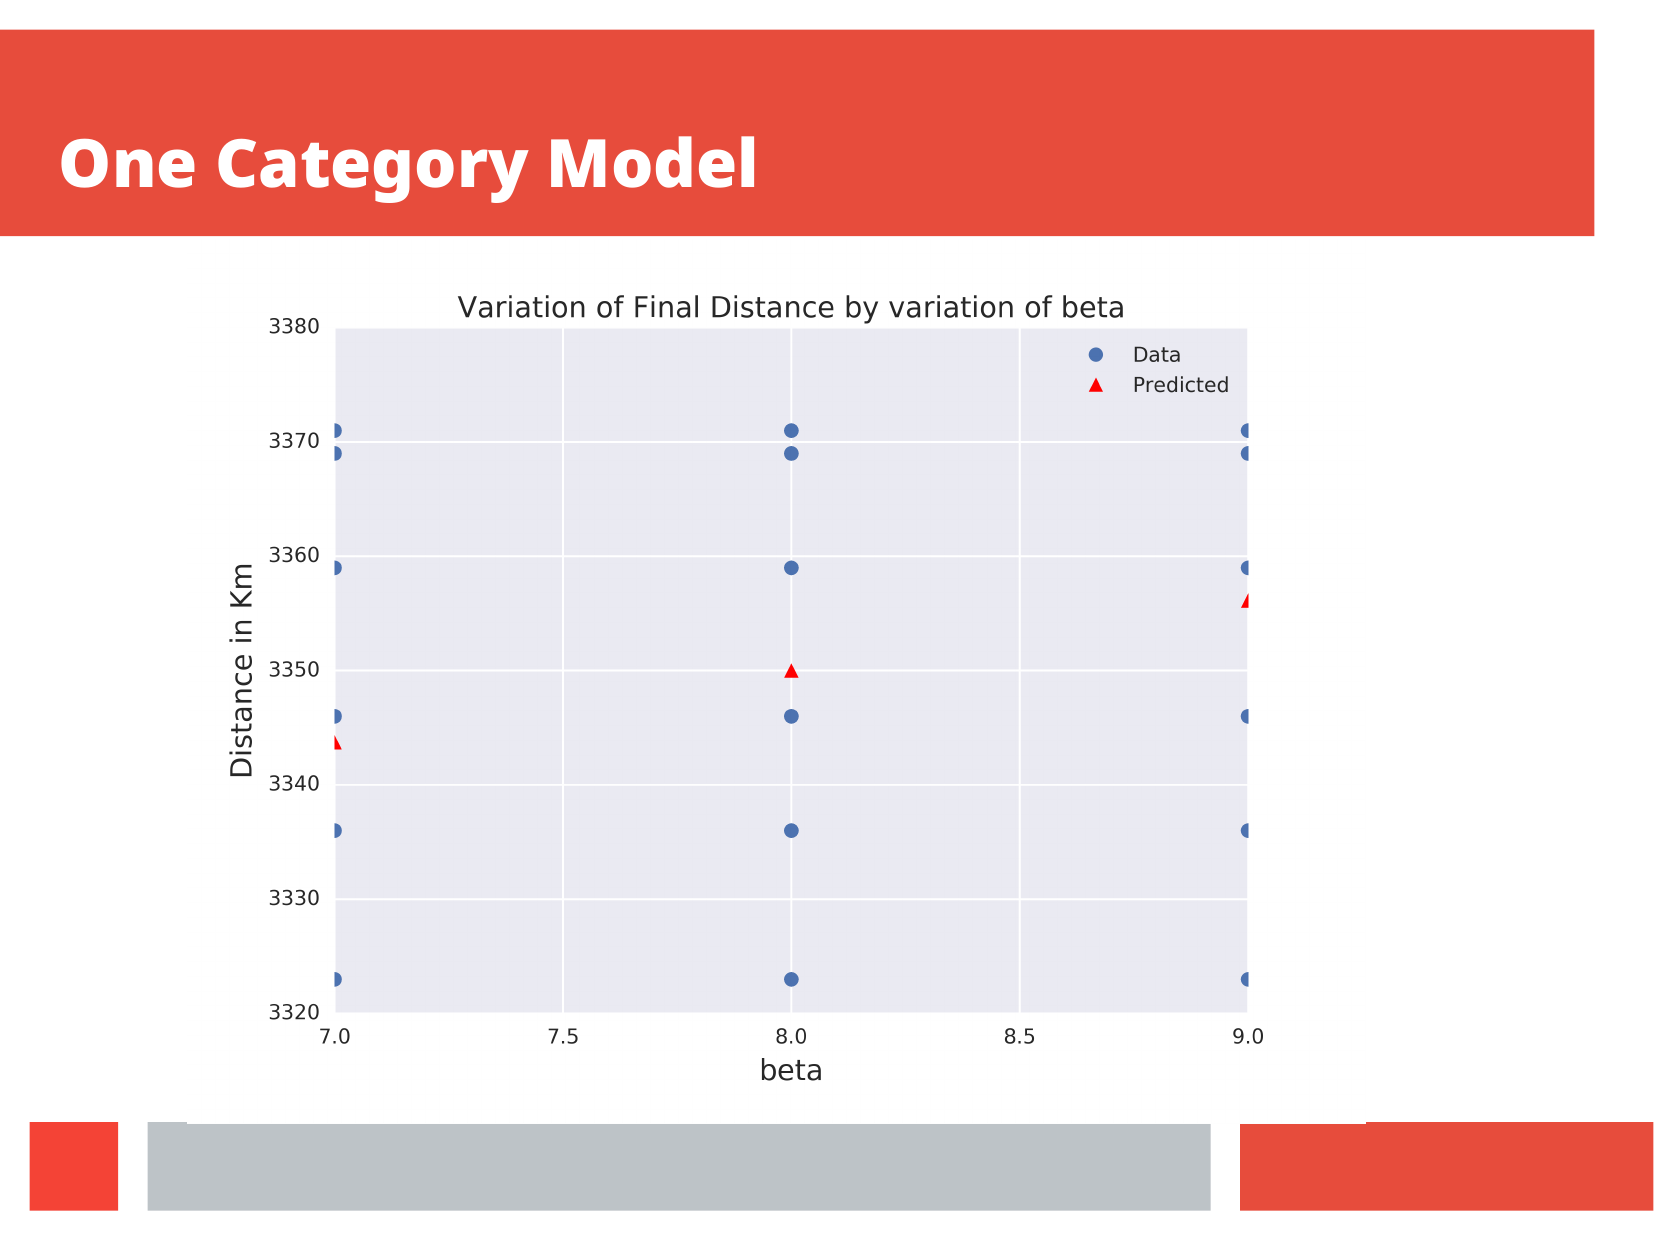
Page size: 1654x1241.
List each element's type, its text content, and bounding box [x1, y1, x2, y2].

title One Category Model [59, 59, 1595, 207]
picture [187, 239, 1366, 1124]
